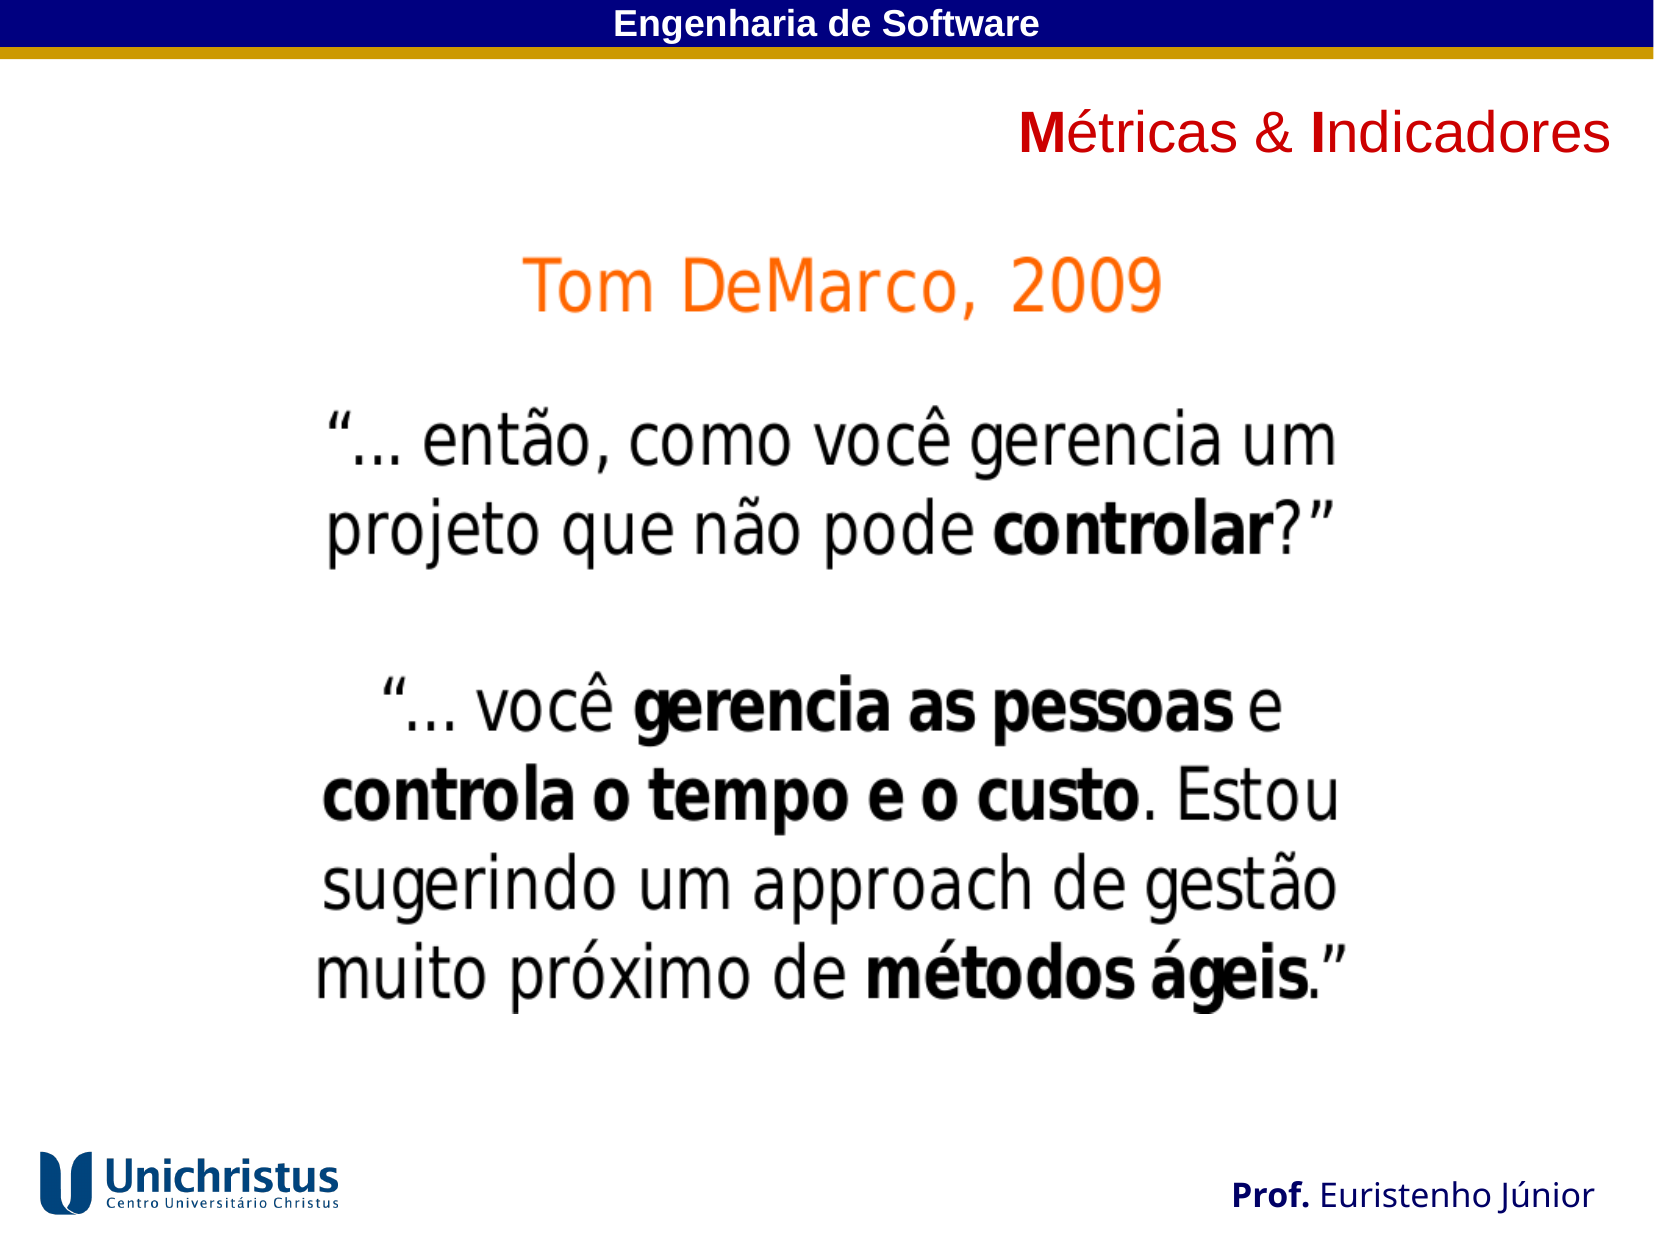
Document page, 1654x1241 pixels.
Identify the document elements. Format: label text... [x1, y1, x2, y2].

text_box Métricas & Indicadores [1003, 92, 1654, 173]
picture [35, 1148, 343, 1217]
picture [270, 246, 1383, 1014]
text_box [0, 47, 1654, 60]
text_box Engenharia de Software [0, 0, 1654, 47]
text_box Prof. Euristenho Júnior [1216, 1163, 1654, 1224]
